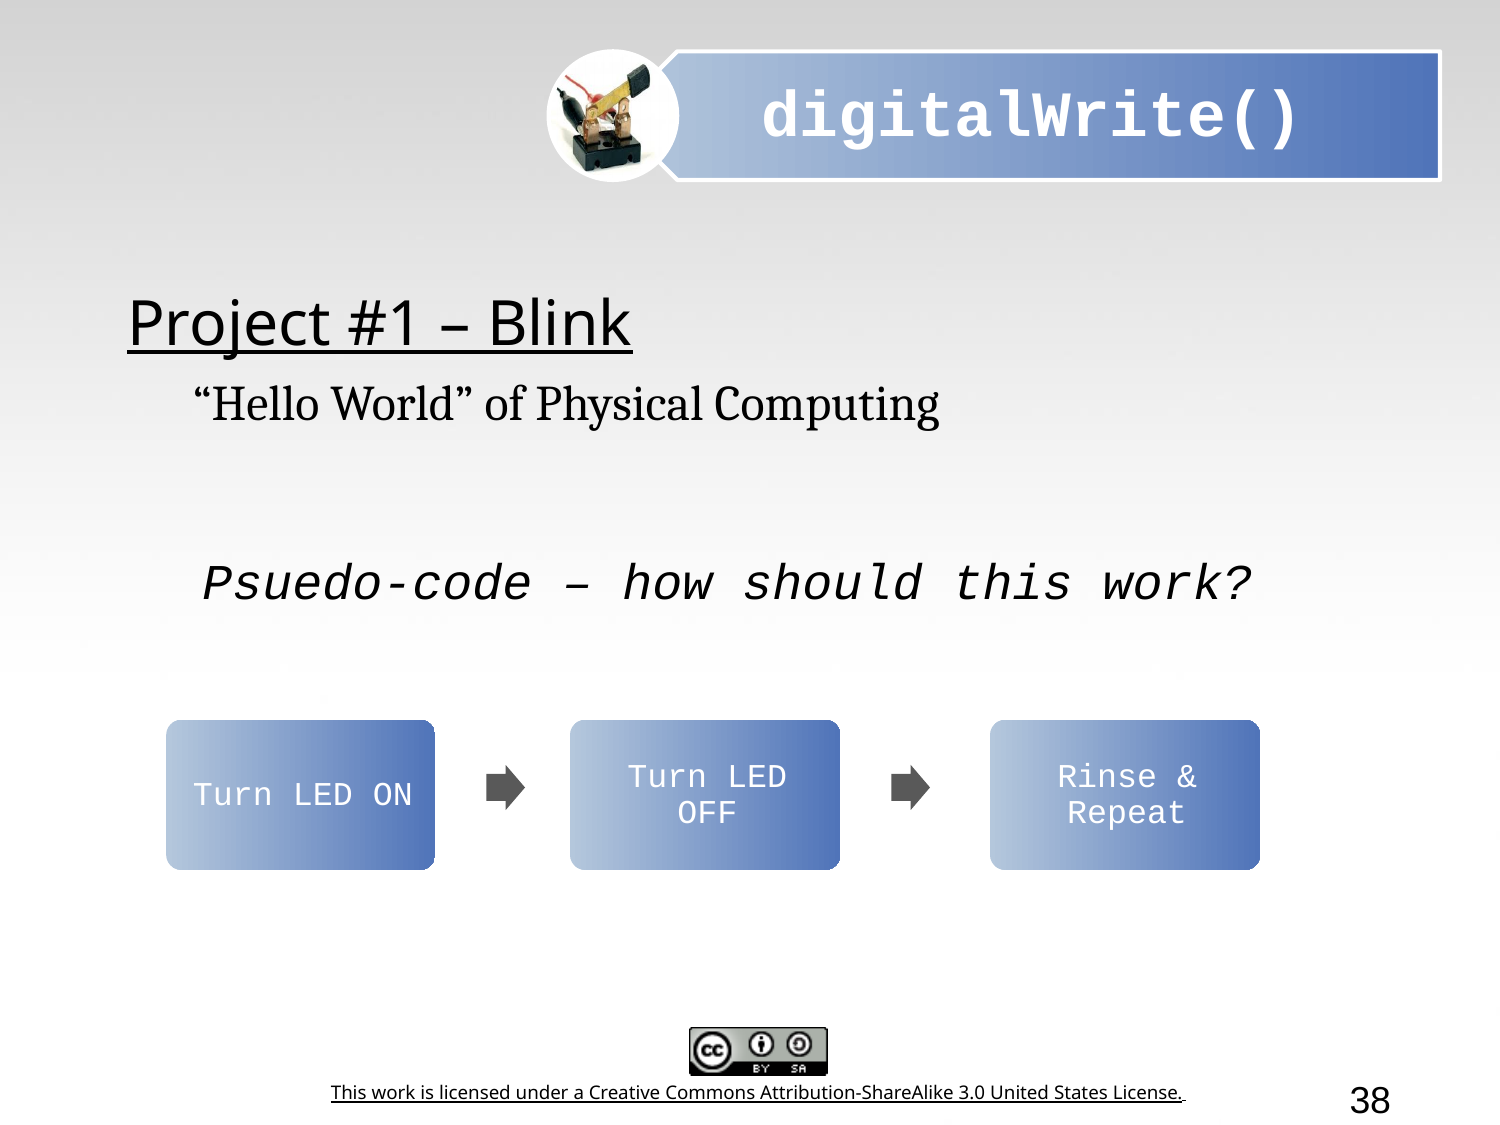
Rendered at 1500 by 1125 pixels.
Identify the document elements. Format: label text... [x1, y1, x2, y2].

list Project #1 – Blink “Hello World” of Physical Computing Psuedo-code – how should this work? [112, 274, 1388, 1000]
text_box Rinse & Repeat [989, 719, 1261, 870]
text_box Turn LED OFF [569, 719, 841, 870]
text_box [548, 51, 678, 180]
text_box [891, 764, 931, 810]
text_box Turn LED ON [166, 719, 436, 870]
text_box digitalWrite() [659, 51, 1441, 180]
text_box [486, 765, 526, 811]
picture [0, 0, 1500, 1125]
